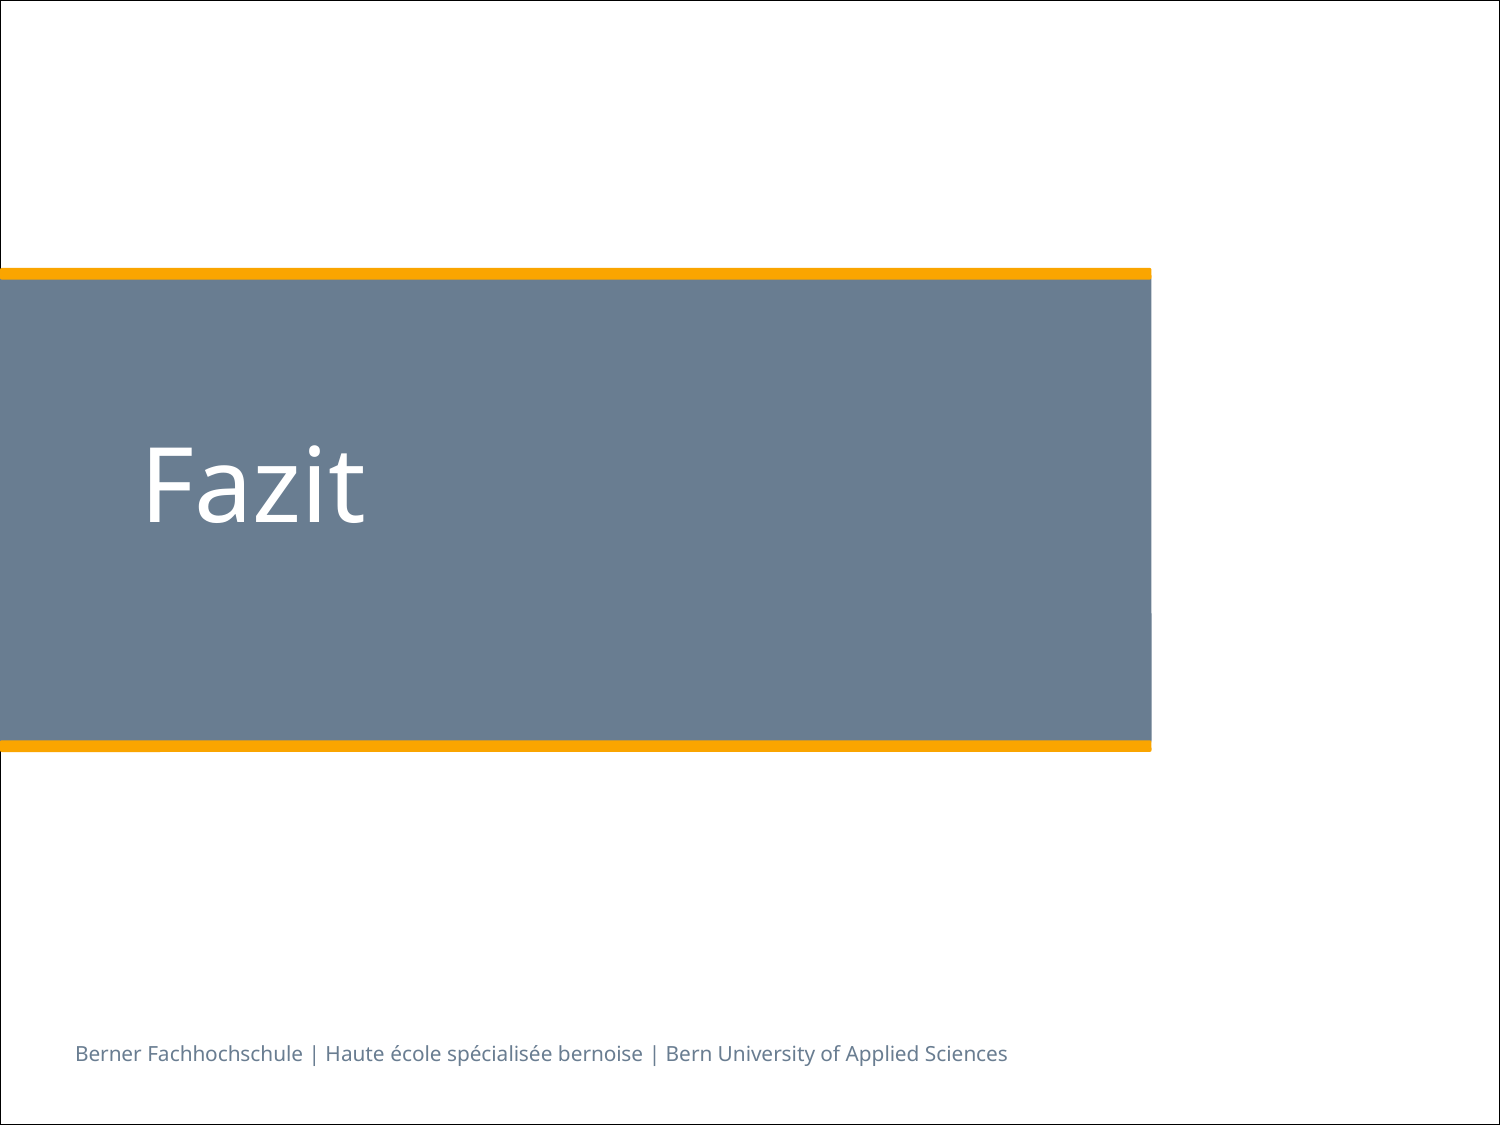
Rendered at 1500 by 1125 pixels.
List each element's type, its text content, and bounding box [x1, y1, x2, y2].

title Fazit [140, 410, 909, 677]
